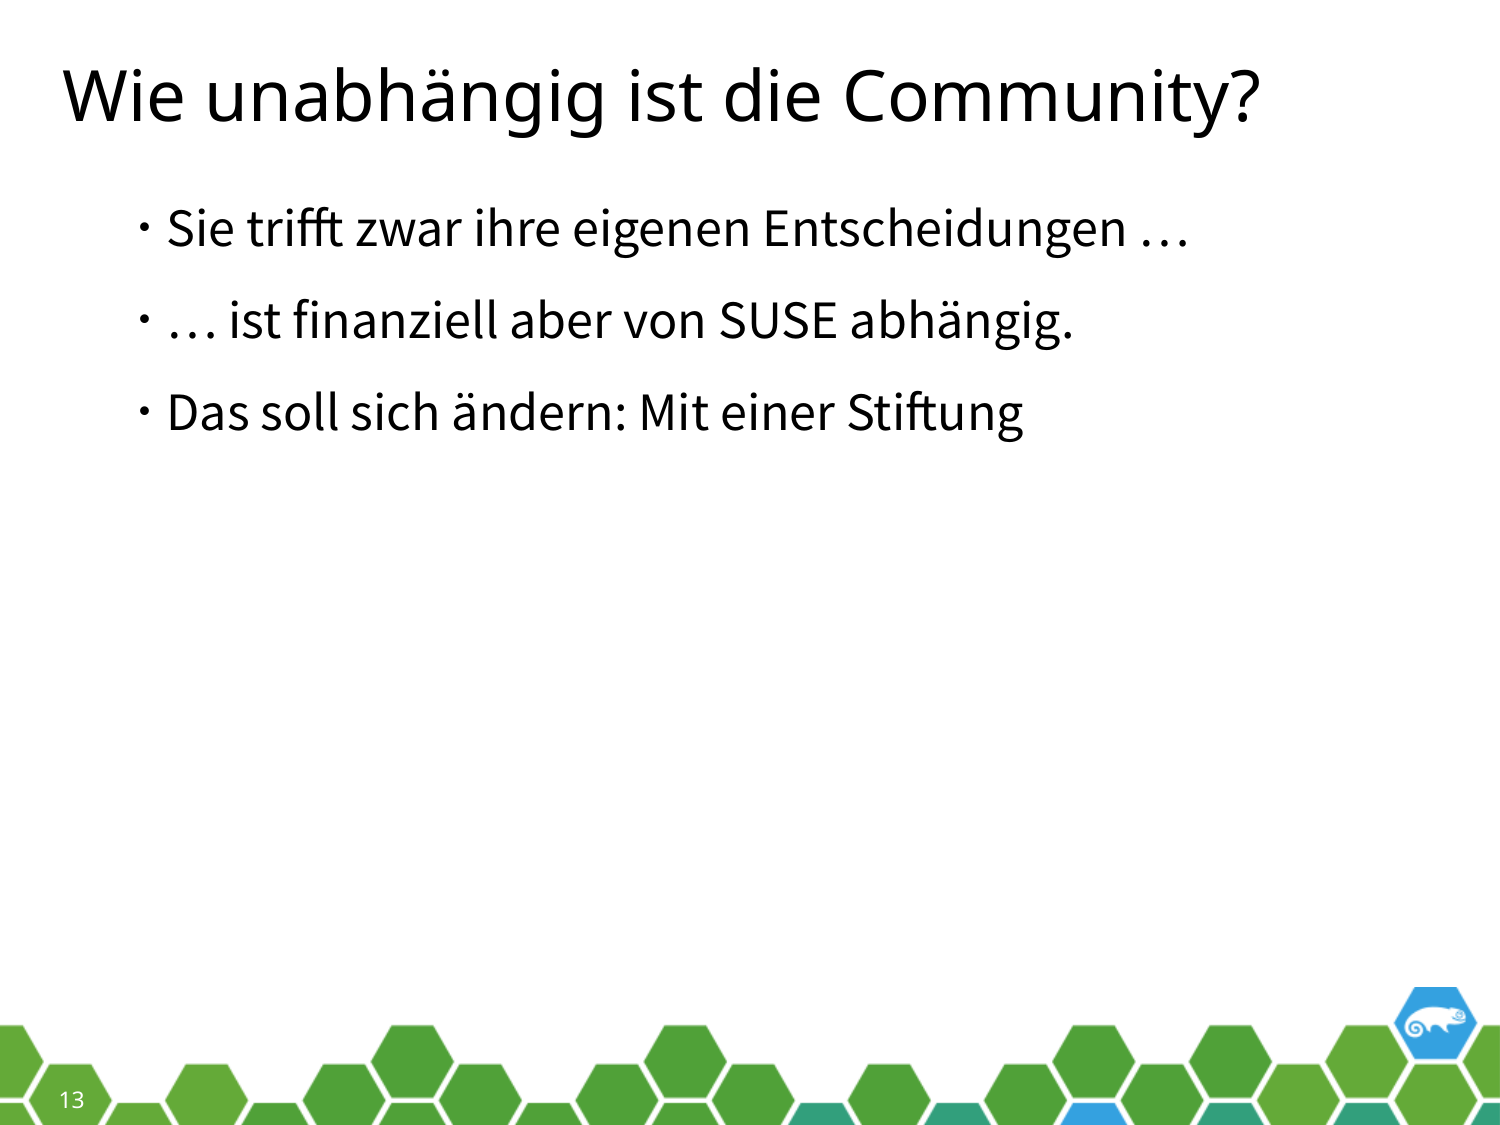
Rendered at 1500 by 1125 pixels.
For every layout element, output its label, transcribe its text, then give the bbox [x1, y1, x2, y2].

list Sie trifft zwar ihre eigenen Entscheidungen … … ist finanziell aber von SUSE abhängig. Das soll sich ändern: Mit einer Stiftung [138, 192, 1372, 846]
picture [0, 987, 1500, 1125]
title Wie unabhängig ist die Community? [62, 4, 1442, 183]
